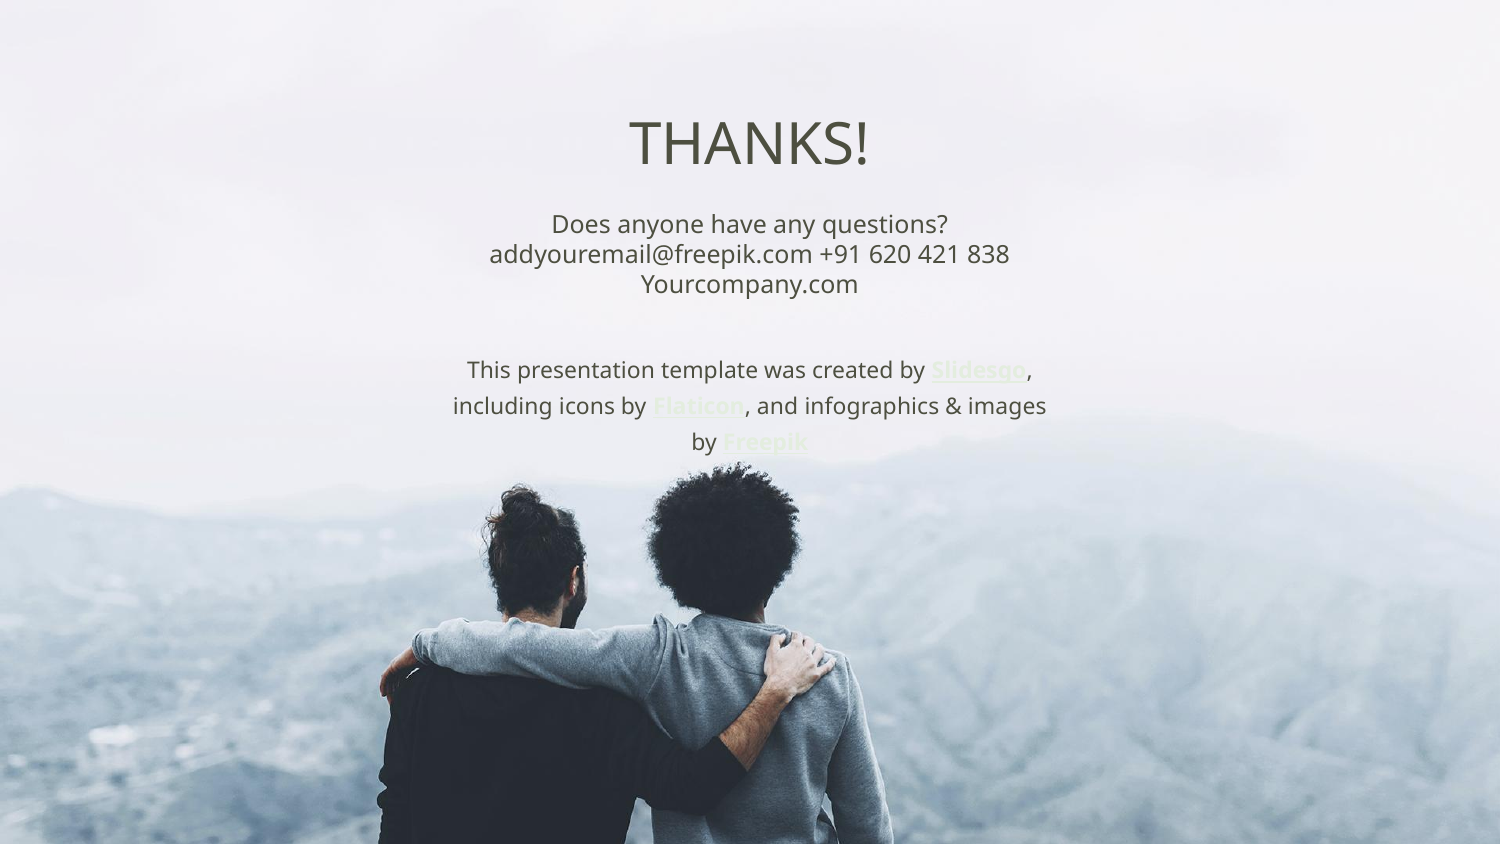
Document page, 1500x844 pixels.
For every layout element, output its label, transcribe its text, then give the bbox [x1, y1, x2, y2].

picture [0, 0, 1500, 844]
title THANKS! [624, 87, 876, 177]
subtitle Does anyone have any questions? addyouremail@freepik.com +91 620 421 838 Yourcompany.com [463, 193, 1037, 317]
